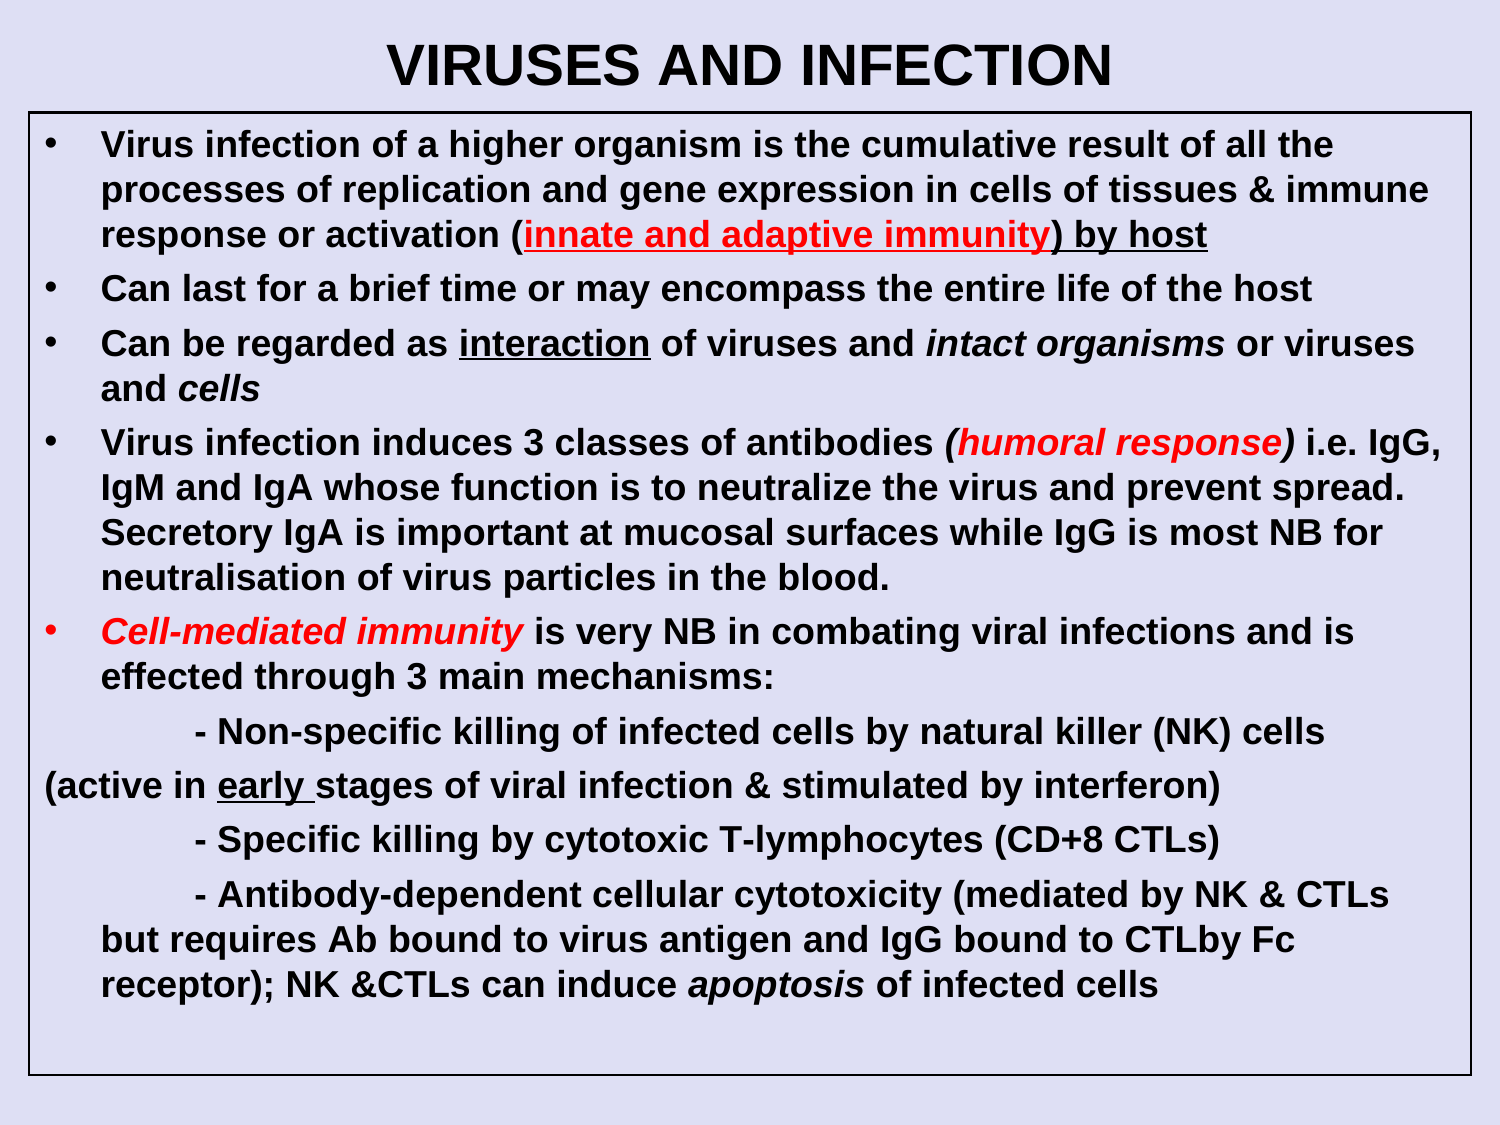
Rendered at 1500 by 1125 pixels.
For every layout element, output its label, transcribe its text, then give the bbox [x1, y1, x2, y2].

list Virus infection of a higher organism is the cumulative result of all the processes of replication and gene expression in cells of tissues & immune response or activation (innate and adaptive immunity) by host Can last for a brief time or may encompass the entire life of the host Can be regarded as interaction of viruses and intact organisms or viruses and cells Virus infection induces 3 classes of antibodies (humoral response) i.e. IgG, IgM and IgA whose function is to neutralize the virus and prevent spread. Secretory IgA is important at mucosal surfaces while IgG is most NB for neutralisation of virus particles in the blood. Cell-mediated immunity is very NB in combating viral infections and is effected through 3 main mechanisms: - Non-specific killing of infected cells by natural killer (NK) cells (active in early stages of viral infection & stimulated by interferon) - Specific killing by cytotoxic T-lymphocytes (CD+8 CTLs) - Antibody-dependent cellular cytotoxicity (mediated by NK & CTLs but requires Ab bound to virus antigen and IgG bound to CTLby Fc receptor); NK &CTLs can induce apoptosis of infected cells [29, 112, 1471, 1075]
title VIRUSES AND INFECTION [75, 24, 1426, 100]
